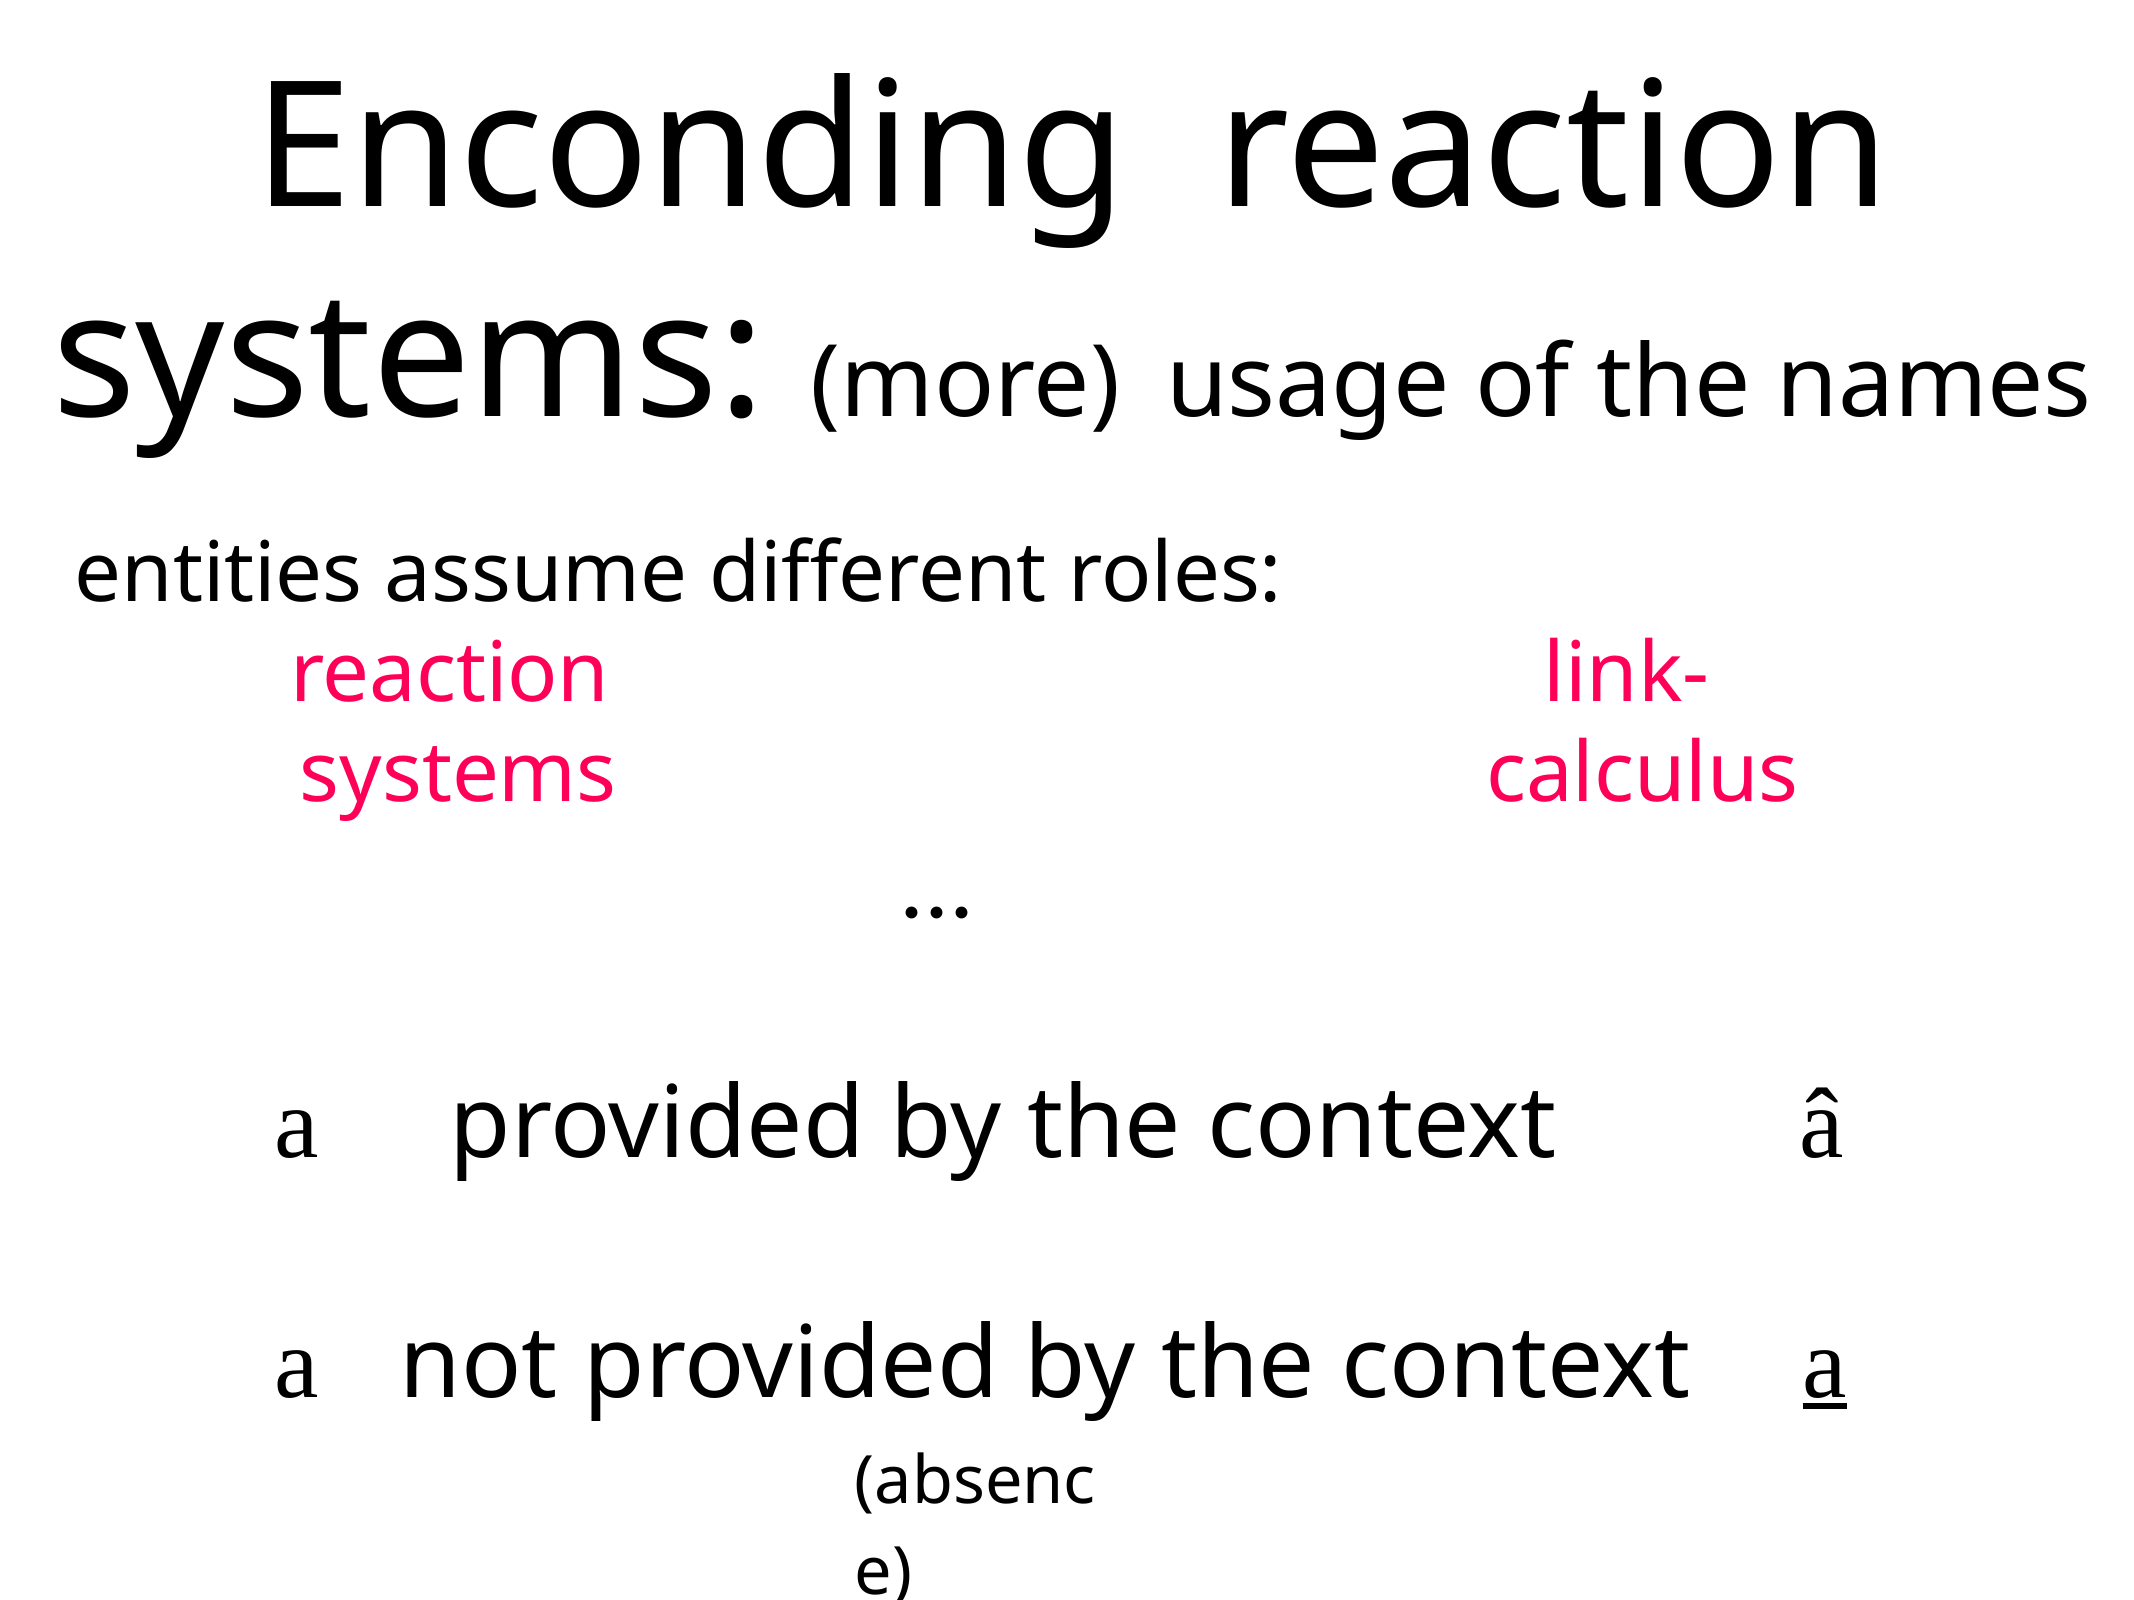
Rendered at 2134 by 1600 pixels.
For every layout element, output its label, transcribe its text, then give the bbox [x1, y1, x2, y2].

title Enconding reaction systems: (more) usage of the names [30, 23, 2116, 424]
text_box (absence) [840, 1425, 1128, 1517]
text_box entities assume different roles: reaction link- systems calculus ... a provided by the context â a not provided by the context a [67, 510, 2031, 1425]
